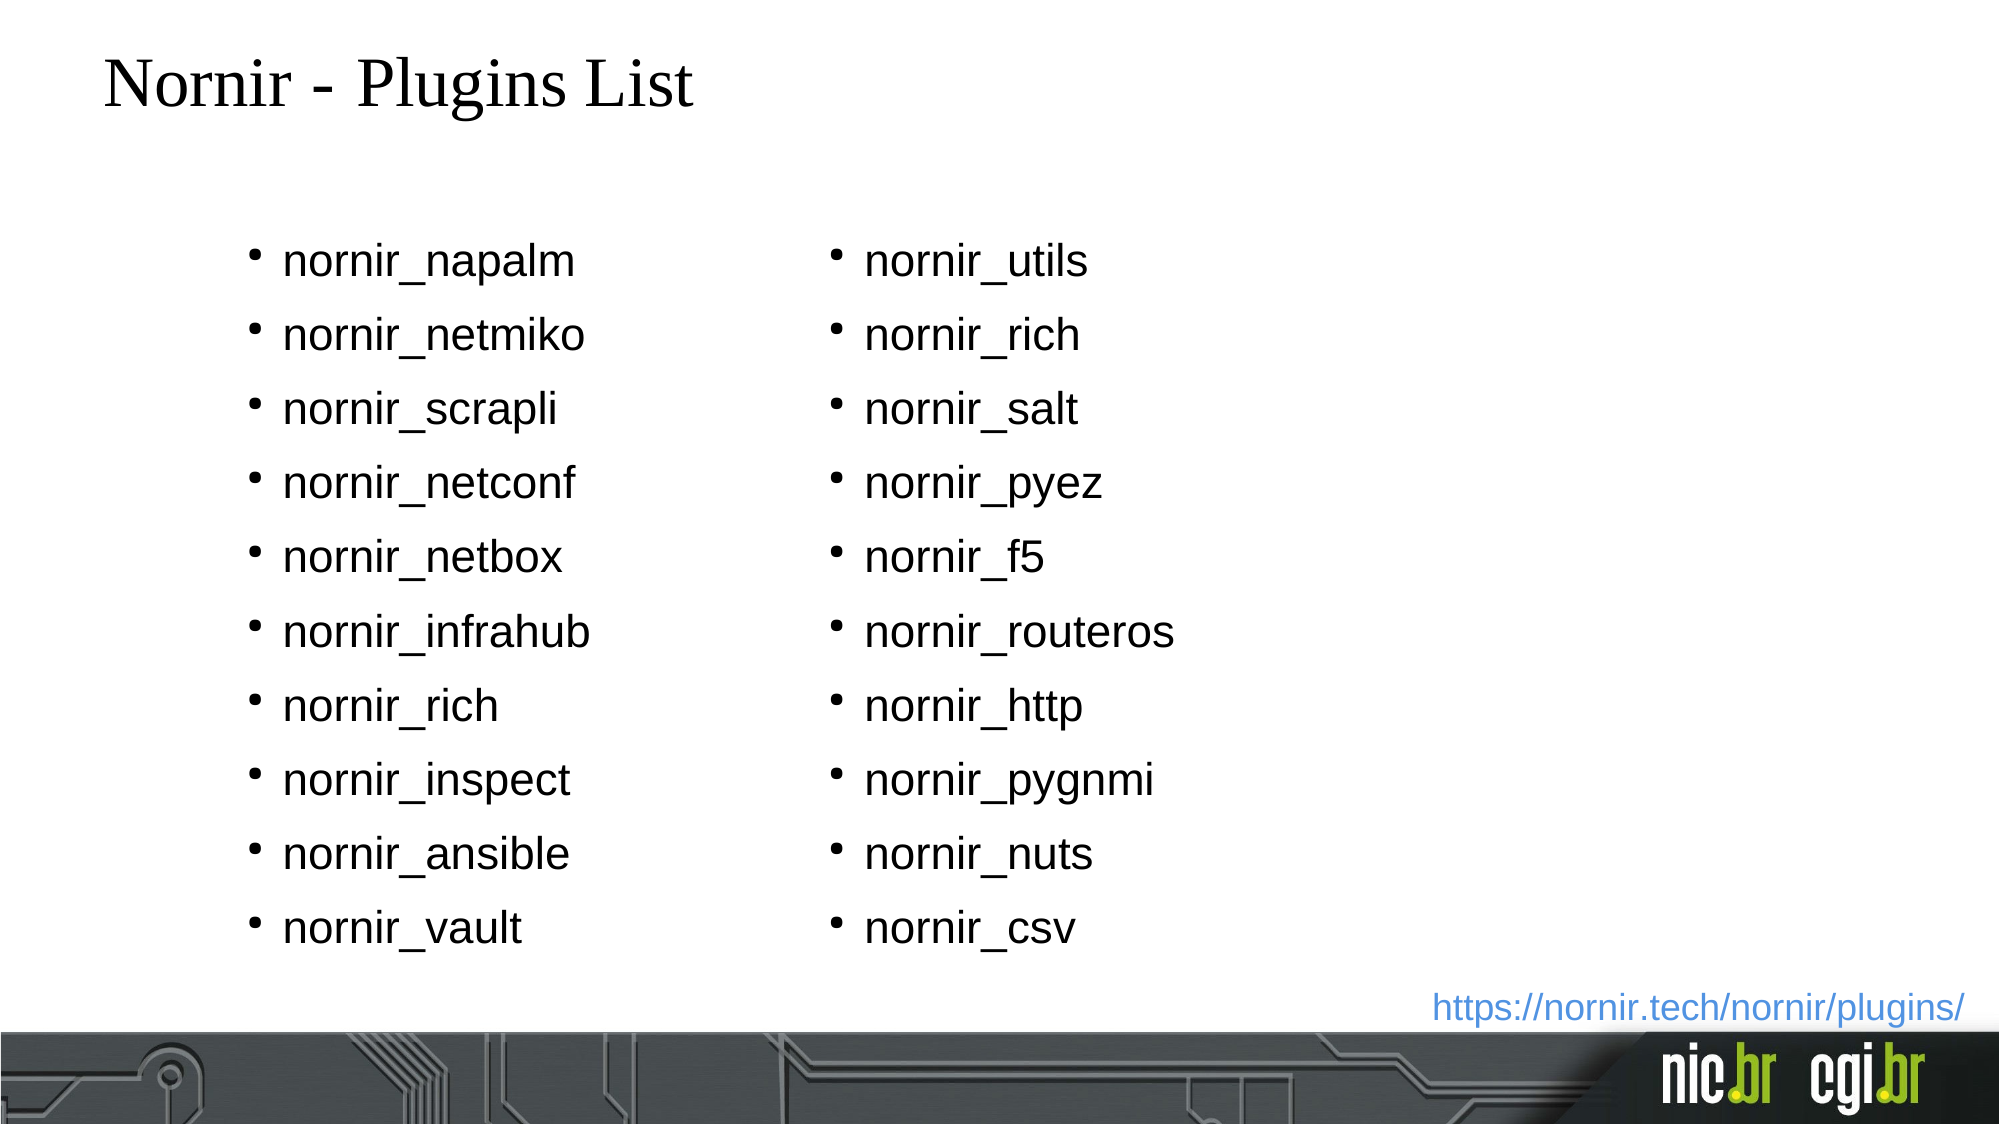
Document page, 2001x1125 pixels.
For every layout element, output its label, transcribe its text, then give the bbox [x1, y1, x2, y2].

text_box nornir_napalm nornir_netmiko nornir_scrapli nornir_netconf nornir_netbox nornir_infrahub nornir_rich nornir_inspect nornir_ansible nornir_vault [245, 206, 680, 1027]
title Nornir - Plugins List [78, 36, 1923, 122]
text_box https://nornir.tech/nornir/plugins/ [1430, 983, 1967, 1029]
picture [0, 0, 1999, 1124]
text_box nornir_utils nornir_rich nornir_salt nornir_pyez nornir_f5 nornir_routeros nornir_http nornir_pygnmi nornir_nuts nornir_csv [826, 206, 1261, 1027]
